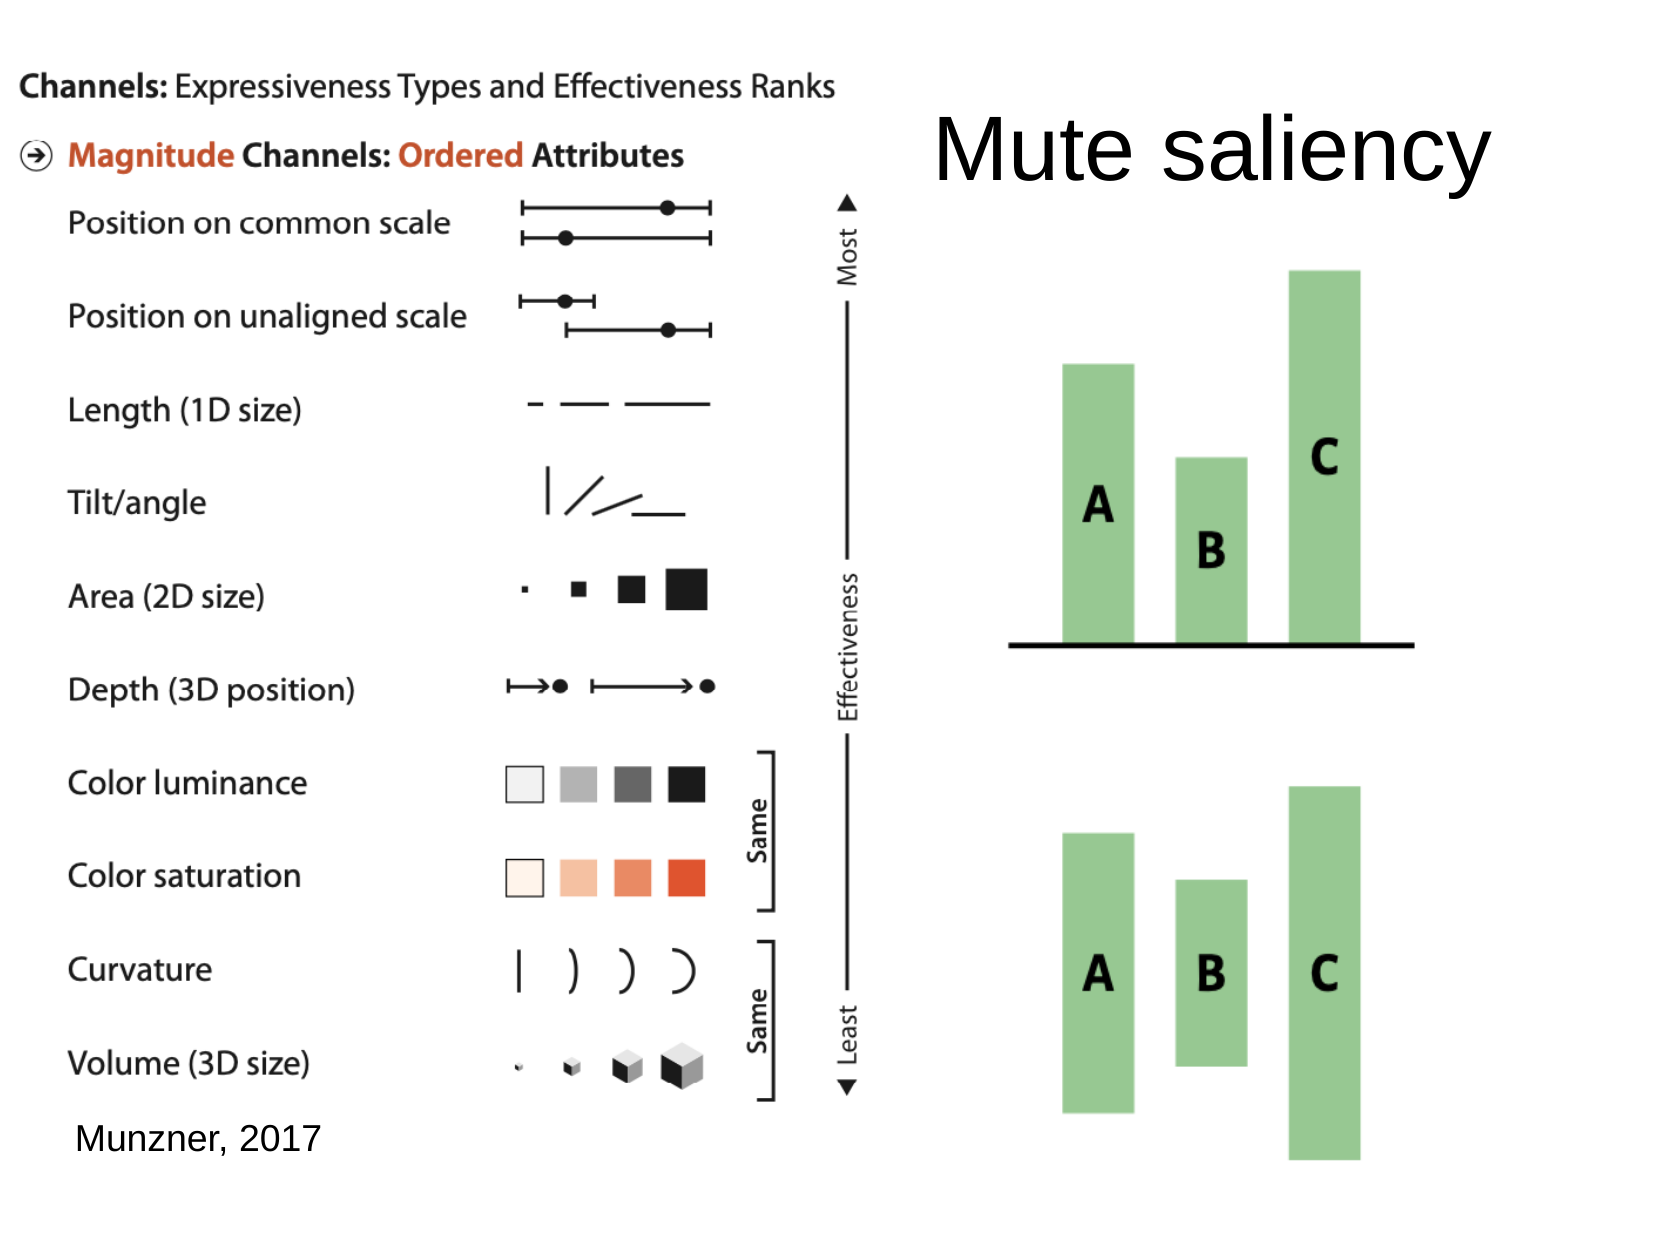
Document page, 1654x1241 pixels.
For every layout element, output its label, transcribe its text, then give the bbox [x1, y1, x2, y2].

title Mute saliency [900, 45, 1526, 253]
picture [2, 59, 1606, 1196]
text_box Munzner, 2017 [60, 1110, 613, 1209]
